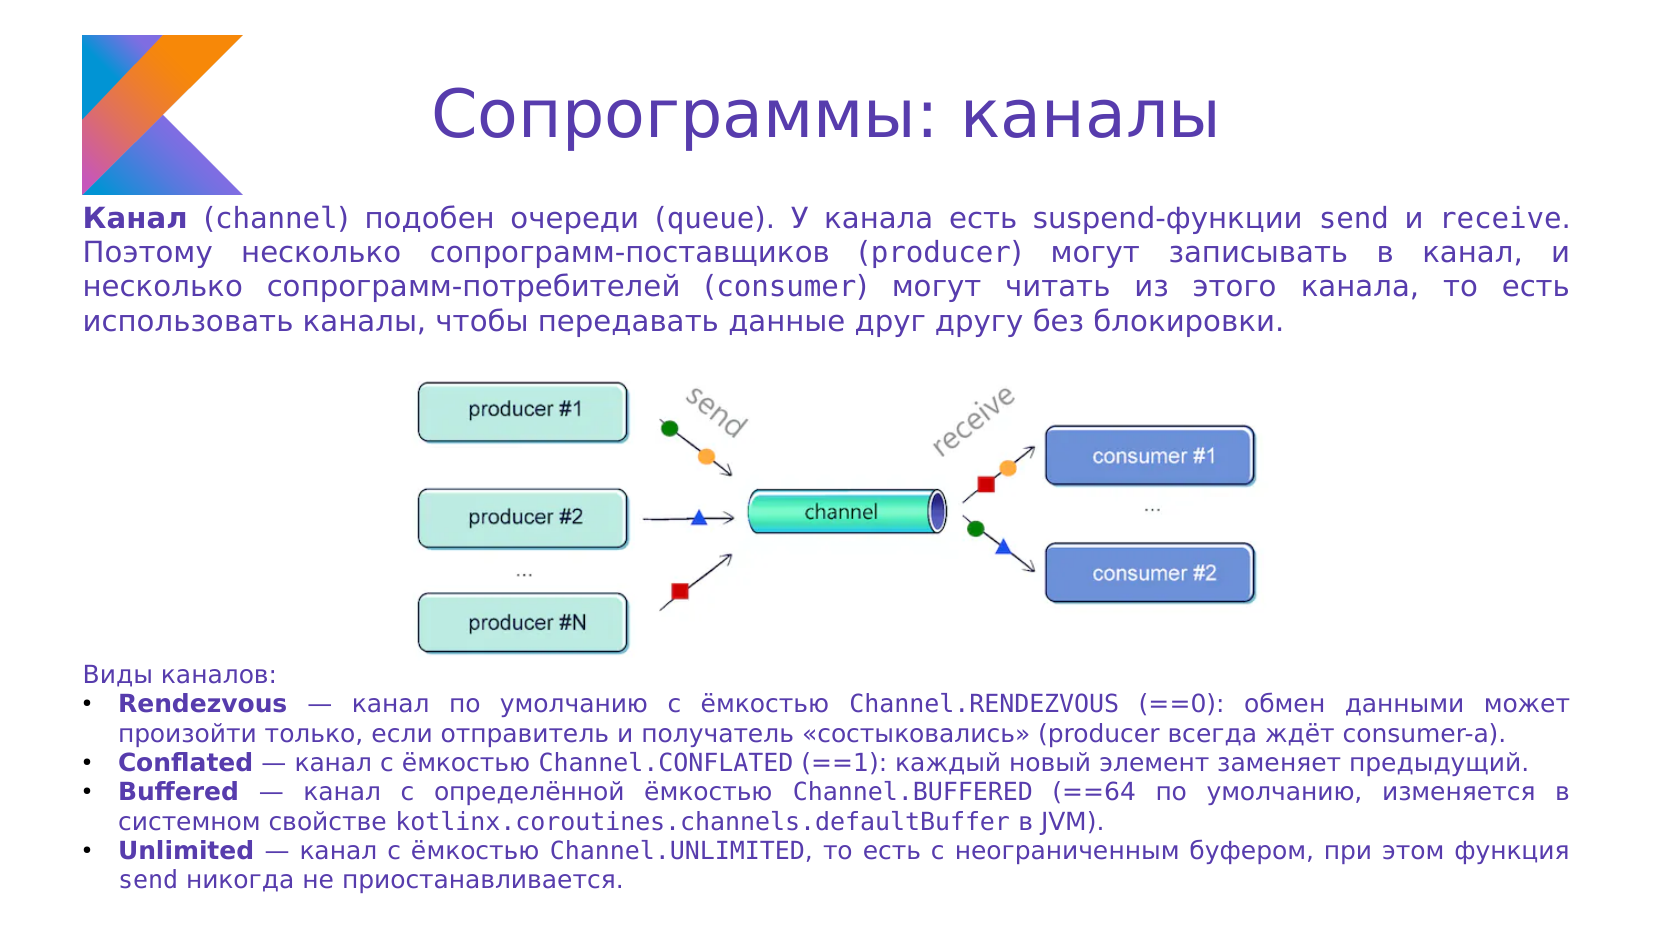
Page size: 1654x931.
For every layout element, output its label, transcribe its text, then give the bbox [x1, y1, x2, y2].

picture [82, 35, 243, 195]
title Сопрограммы: каналы [243, 37, 1571, 193]
subtitle Канал (channel) подобен очереди (queue). У канала есть suspend-функции send и receive. Поэтому несколько сопрограмм-поставщиков (producer) могут записывать в канал, и несколько сопрограмм-потребителей (consumer) могут читать из этого канала, то есть использовать каналы, чтобы передавать данные друг другу без блокировки. Виды каналов: Rendezvous — канал по умолчанию с ёмкостью Channel.RENDEZVOUS (==0): обмен данными может произойти только, если отправитель и получатель «состыковались» (producer всегда ждёт consumer-а). Conflated — канал с ёмкостью Channel.CONFLATED (==1): каждый новый элемент заменяет предыдущий. Buffered — канал с определённой ёмкостью Channel.BUFFERED (==64 по умолчанию, изменяется в системном свойстве kotlinx.coroutines.channels.defaultBuffer в JVM). Unlimited — канал с ёмкостью Channel.UNLIMITED, то есть с неограниченным буфером, при этом функция send никогда не приостанавливается. [82, 201, 1571, 895]
